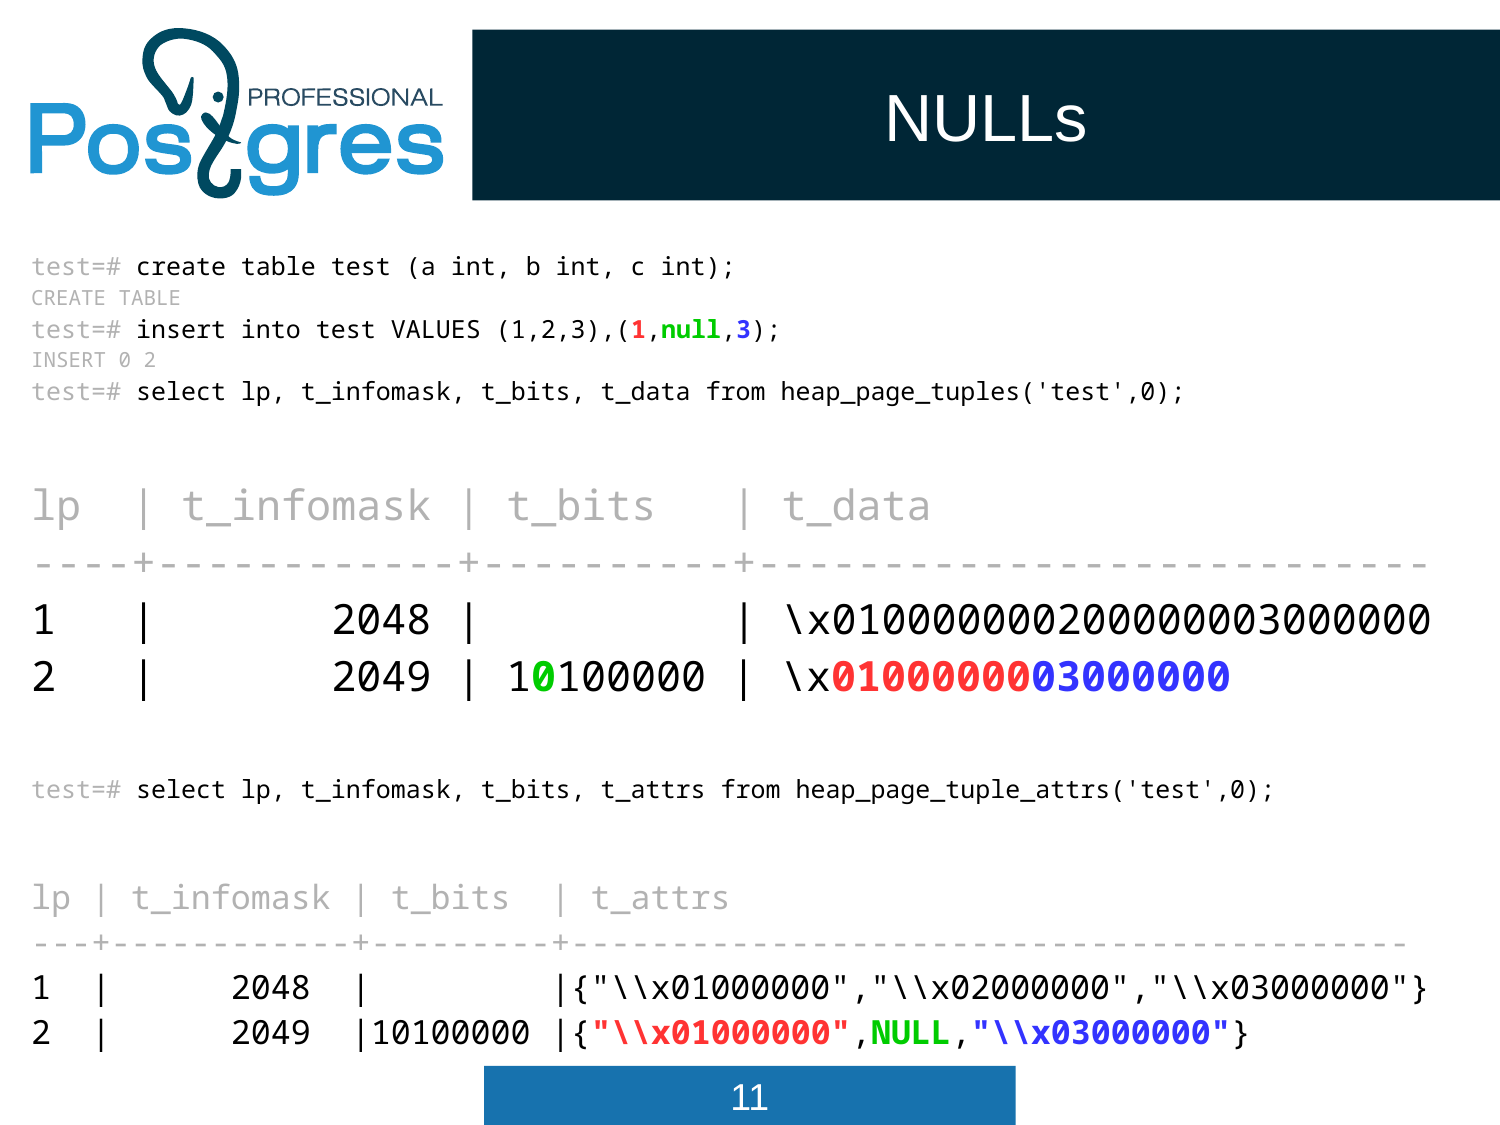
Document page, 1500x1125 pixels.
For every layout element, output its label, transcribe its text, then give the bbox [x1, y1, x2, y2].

title NULLs [472, 29, 1500, 201]
text_box test=# create table test (a int, b int, c int); CREATE TABLE test=# insert into test VALUES (1,2,3),(1,null,3); INSERT 0 2 test=# select lp, t_infomask, t_bits, t_data from heap_page_tuples('test',0); lp | t_infomask | t_bits | t_data ----+------------+----------+--------------------------- 1 | 2048 | | \x010000000200000003000000 2 | 2049 | 10100000 | \x0100000003000000 test=# select lp, t_infomask, t_bits, t_attrs from heap_page_tuple_attrs('test',0); lp | t_infomask | t_bits | t_attrs ---+------------+---------+------------------------------------------ 1 | 2048 | |{"\\x01000000","\\x02000000","\\x03000000"} 2 | 2049 |10100000 |{"\\x01000000",NULL,"\\x03000000"} [16, 241, 1457, 961]
